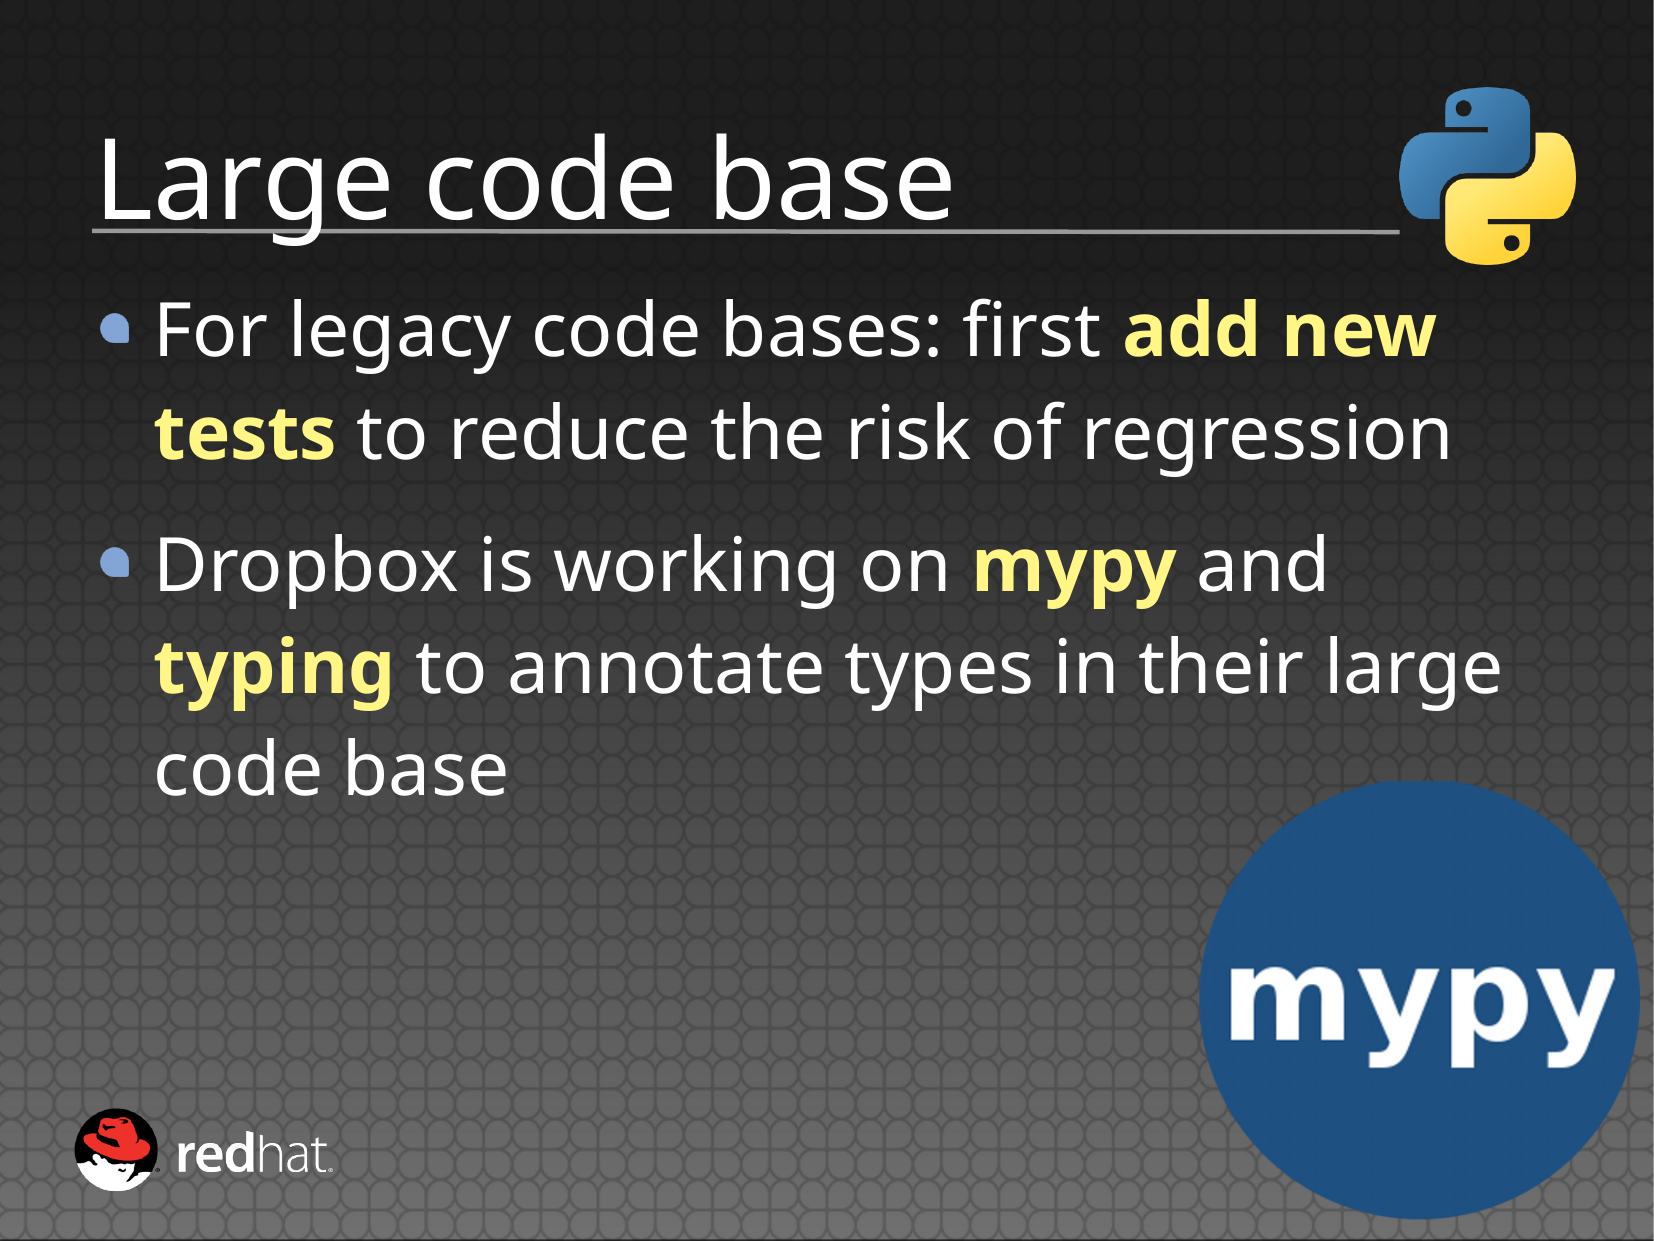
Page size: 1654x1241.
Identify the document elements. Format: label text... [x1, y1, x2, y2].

list For legacy code bases: first add new tests to reduce the risk of regression Dropbox is working on mypy and typing to annotate types in their large code base [82, 276, 1571, 1017]
title Large code base [94, 100, 1426, 251]
picture [0, 0, 1654, 1241]
